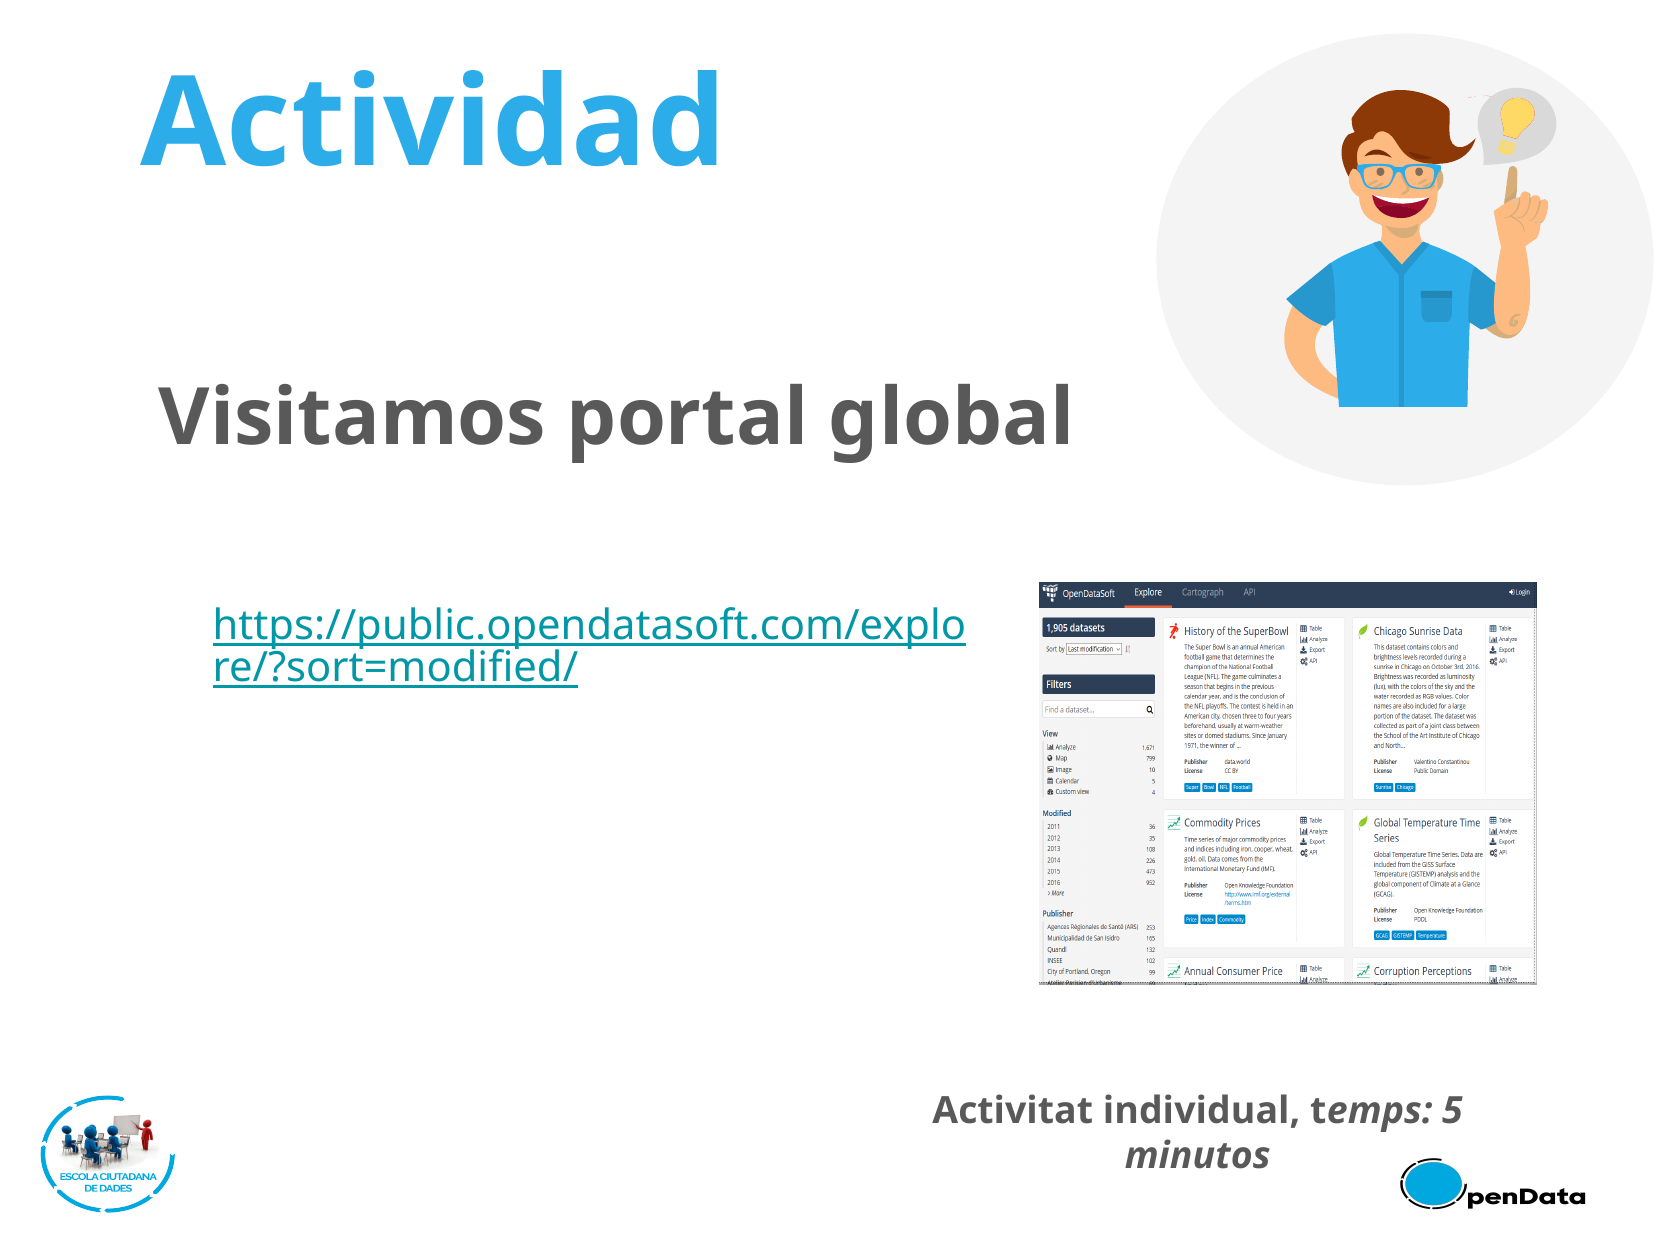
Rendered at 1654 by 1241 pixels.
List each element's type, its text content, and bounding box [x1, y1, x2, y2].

text_box Visitamos portal global [143, 350, 1238, 507]
text_box [1156, 33, 1654, 486]
text_box Activitat individual, temps: 5 minutos [846, 1078, 1549, 1140]
picture [1039, 582, 1537, 986]
text_box Actividad [0, 25, 940, 220]
picture [1395, 1154, 1600, 1216]
text_box https://public.opendatasoft.com/explore/?sort=modified/ [197, 590, 996, 734]
picture [17, 1075, 198, 1233]
